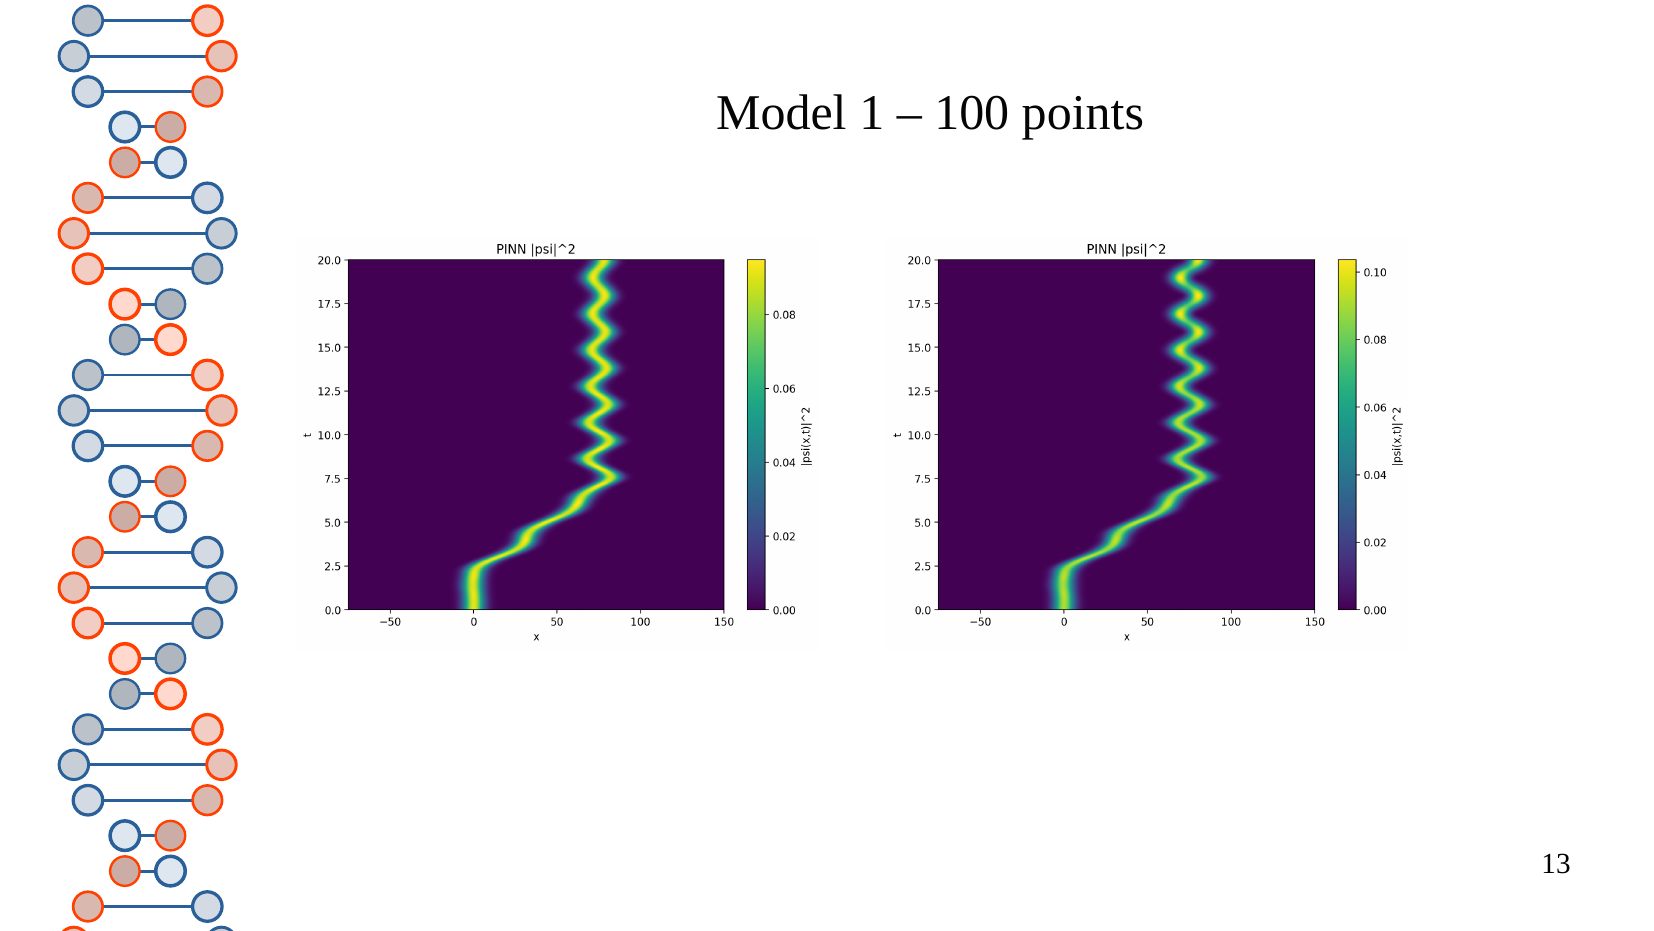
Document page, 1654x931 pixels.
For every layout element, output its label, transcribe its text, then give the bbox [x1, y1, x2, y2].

picture [885, 236, 1409, 650]
title Model 1 – 100 points [265, 35, 1595, 189]
picture [295, 236, 818, 650]
